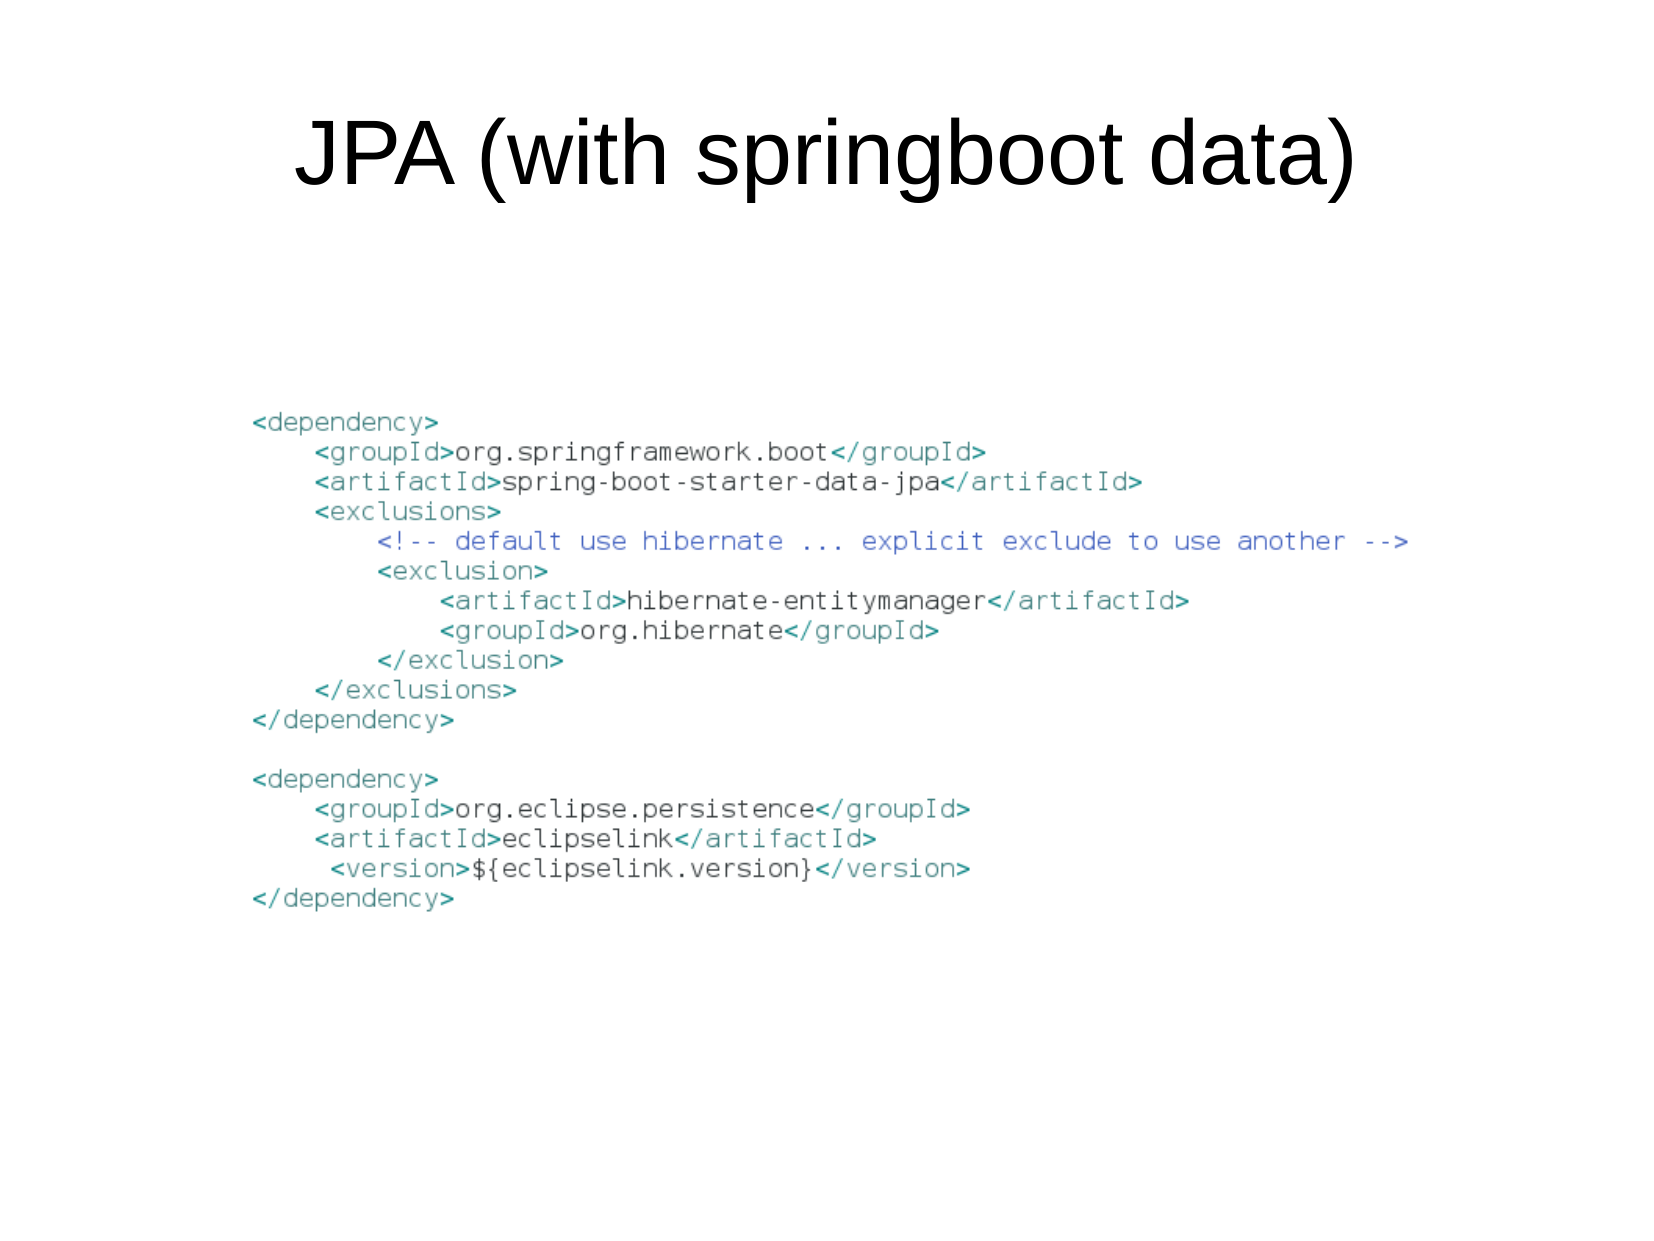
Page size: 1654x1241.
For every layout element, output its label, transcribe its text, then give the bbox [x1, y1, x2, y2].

title JPA (with springboot data) [82, 49, 1571, 257]
picture [241, 406, 1414, 918]
